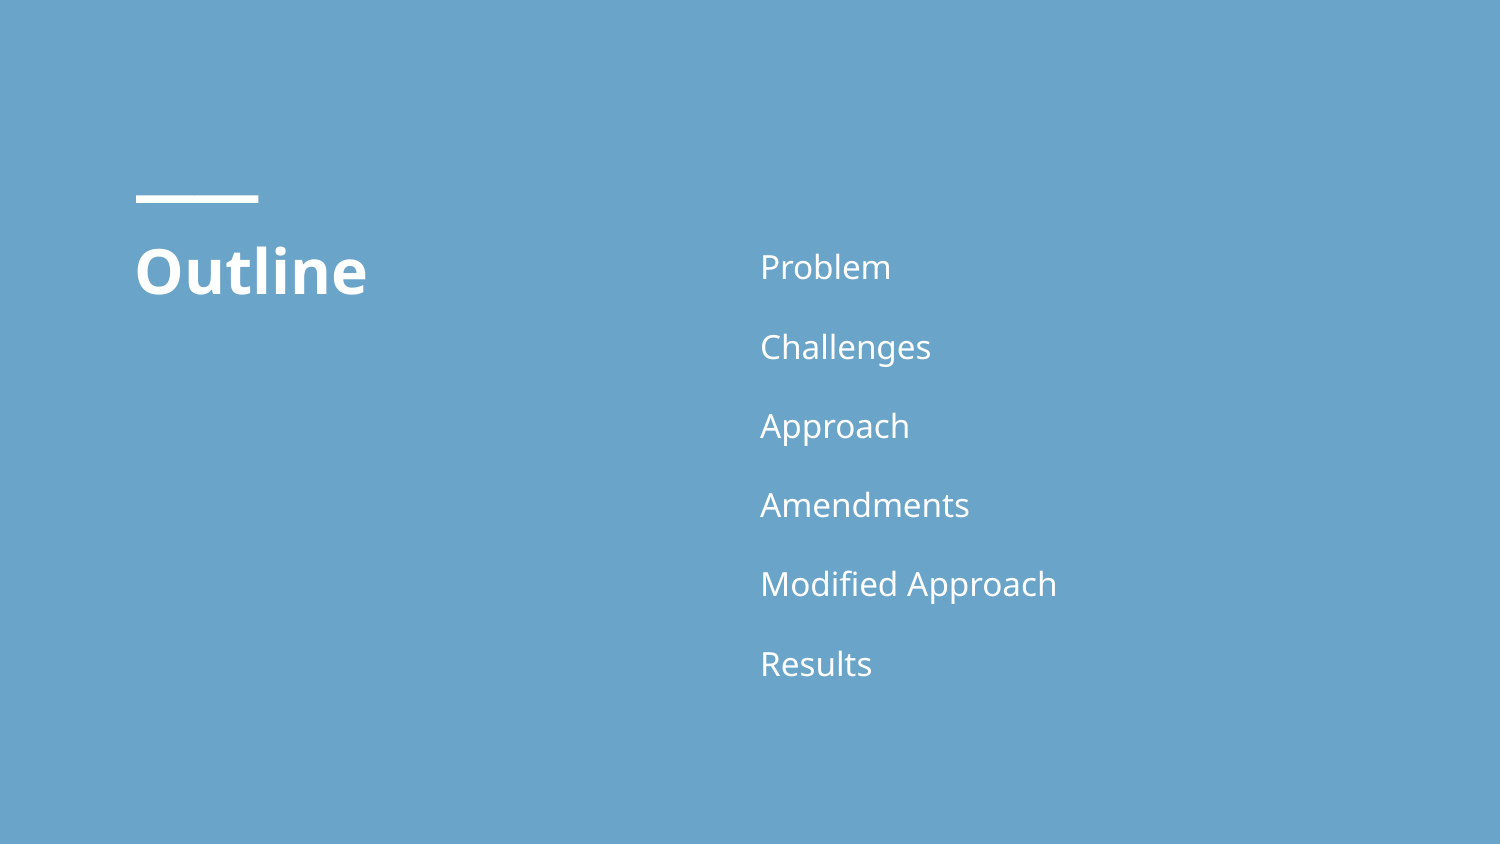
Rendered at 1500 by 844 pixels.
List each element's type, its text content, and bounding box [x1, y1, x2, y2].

title Outline [119, 216, 589, 466]
subtitle Problem Challenges Approach Amendments Modified Approach Results [745, 225, 1415, 760]
